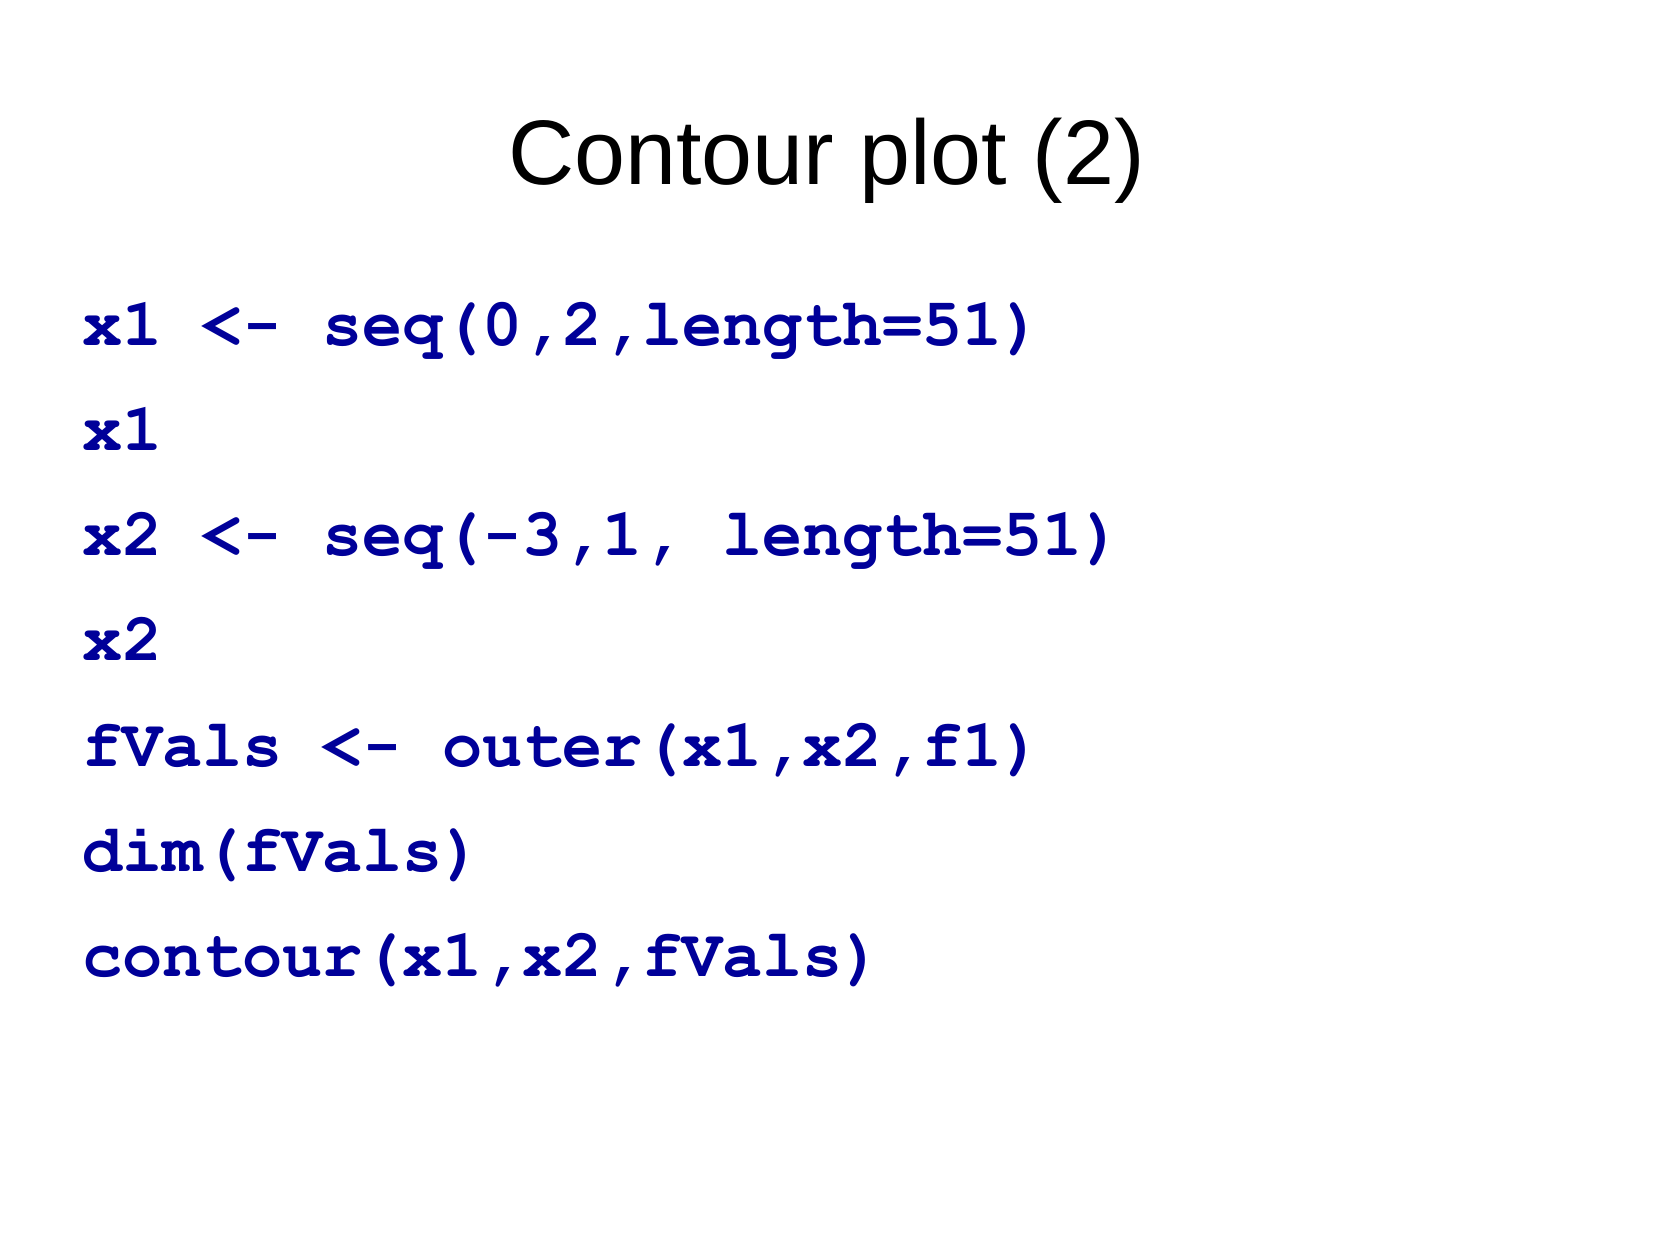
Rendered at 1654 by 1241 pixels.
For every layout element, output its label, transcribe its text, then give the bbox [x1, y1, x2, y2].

list x1 <- seq(0,2,length=51) x1 x2 <- seq(-3,1, length=51) x2 fVals <- outer(x1,x2,f1) dim(fVals) contour(x1,x2,fVals) [82, 290, 1571, 1010]
title Contour plot (2) [82, 49, 1571, 257]
